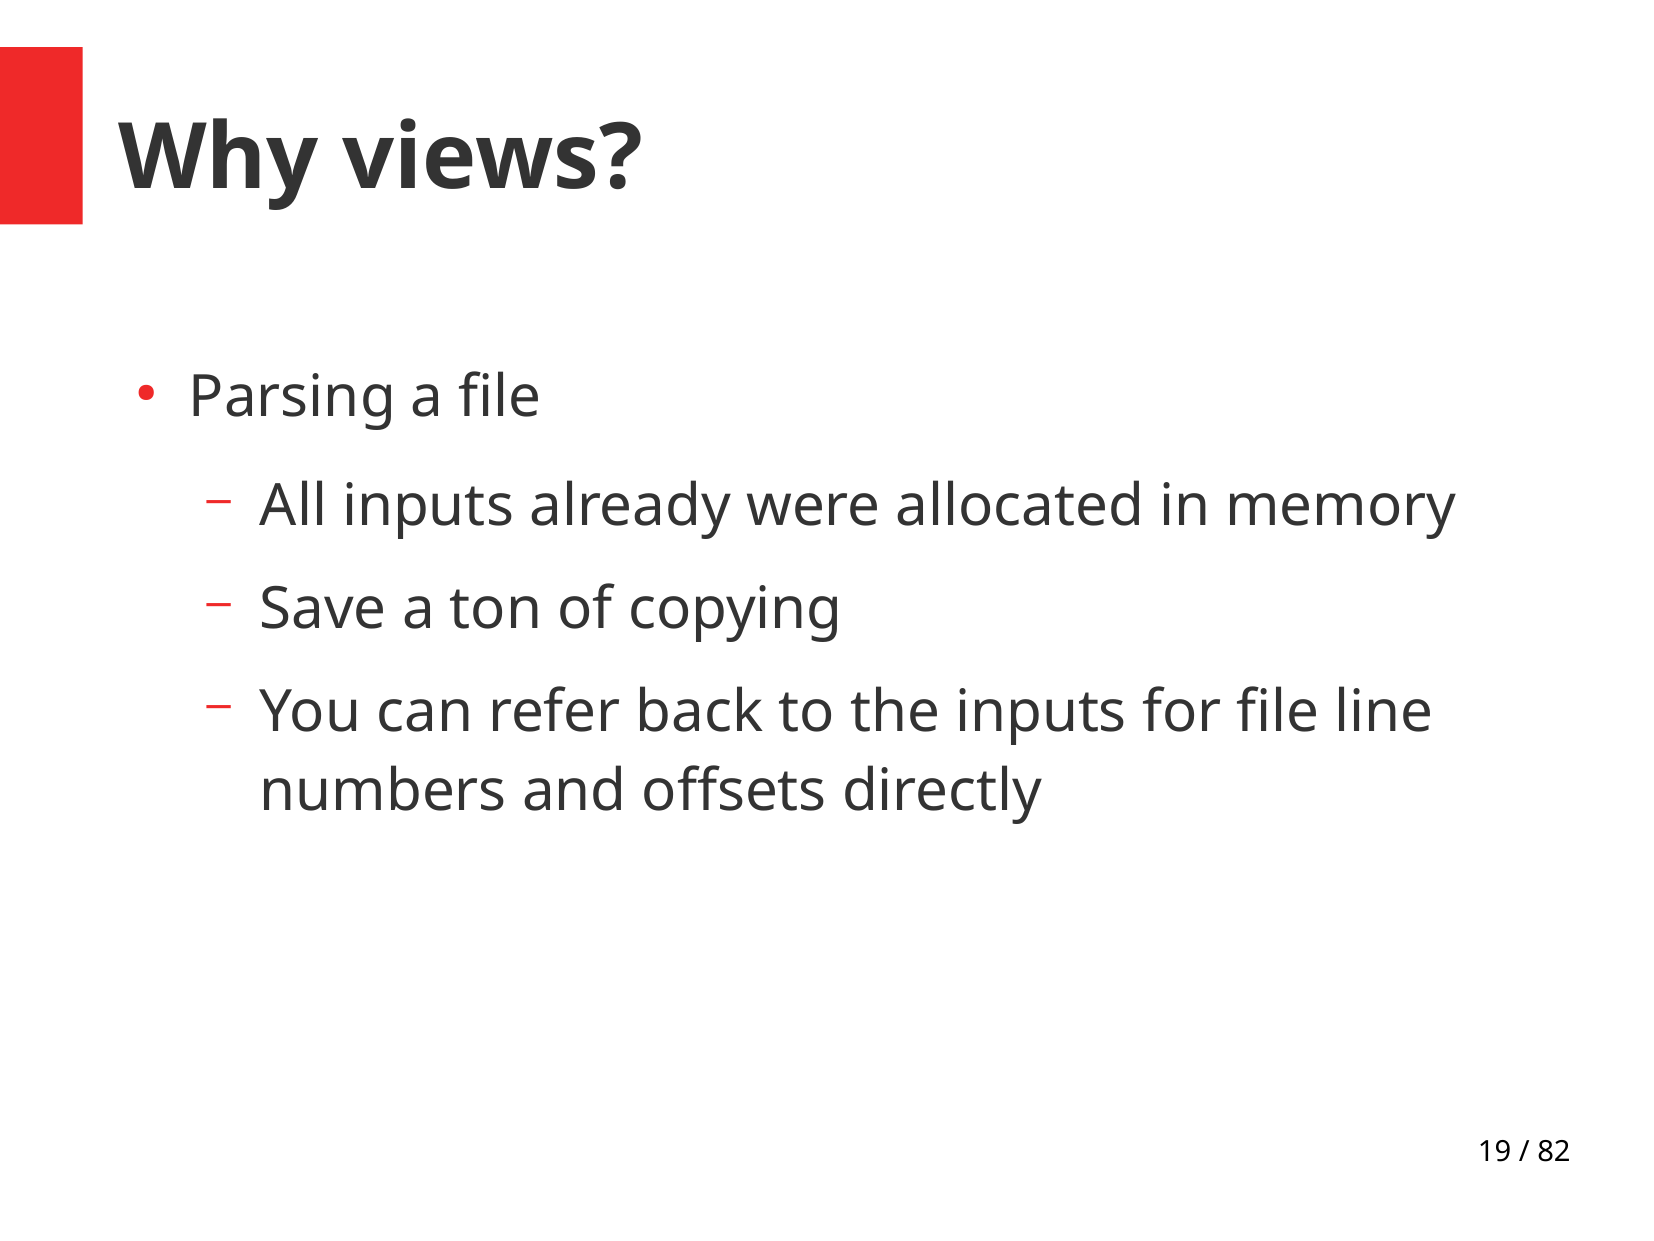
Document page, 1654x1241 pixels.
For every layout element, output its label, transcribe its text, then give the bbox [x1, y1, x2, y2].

list Parsing a file All inputs already were allocated in memory Save a ton of copying You can refer back to the inputs for file line numbers and offsets directly [118, 354, 1536, 1074]
title Why views? [118, 49, 1571, 257]
